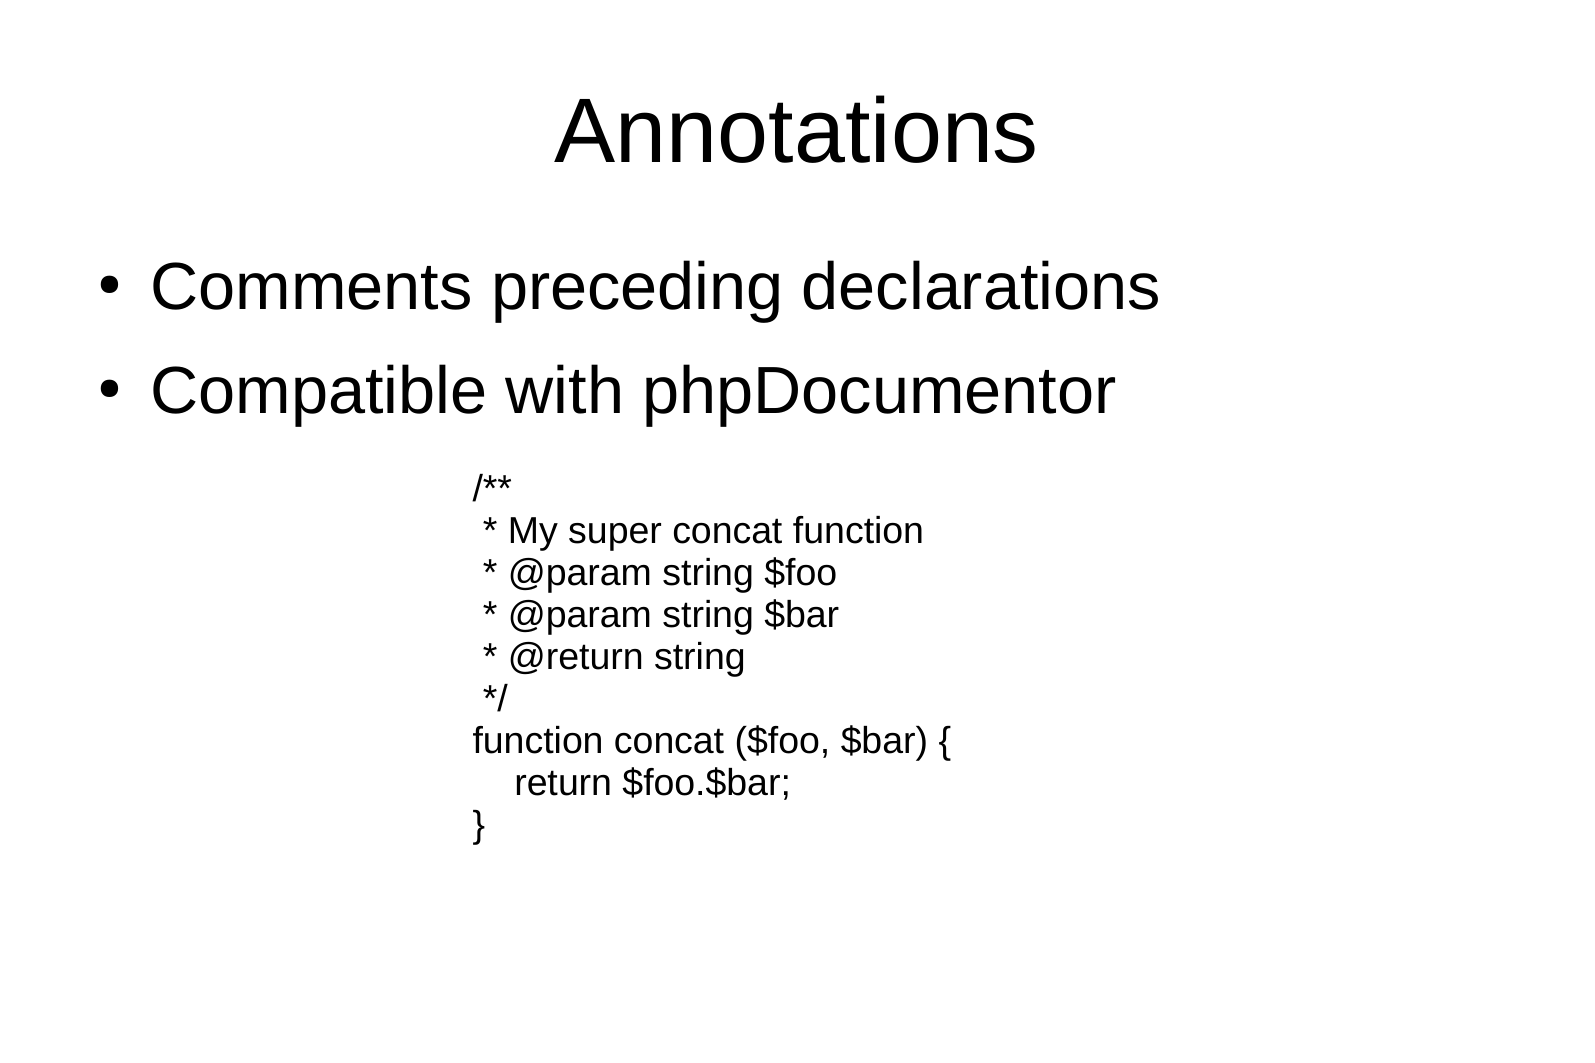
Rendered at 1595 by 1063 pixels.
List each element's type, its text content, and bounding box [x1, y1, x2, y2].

title Annotations [79, 49, 1515, 213]
list Comments preceding declarations Compatible with phpDocumentor [79, 248, 1515, 936]
text_box /** * My super concat function * @param string $foo * @param string $bar * @return string */ function concat ($foo, $bar) { return $foo.$bar; } [457, 459, 1096, 937]
